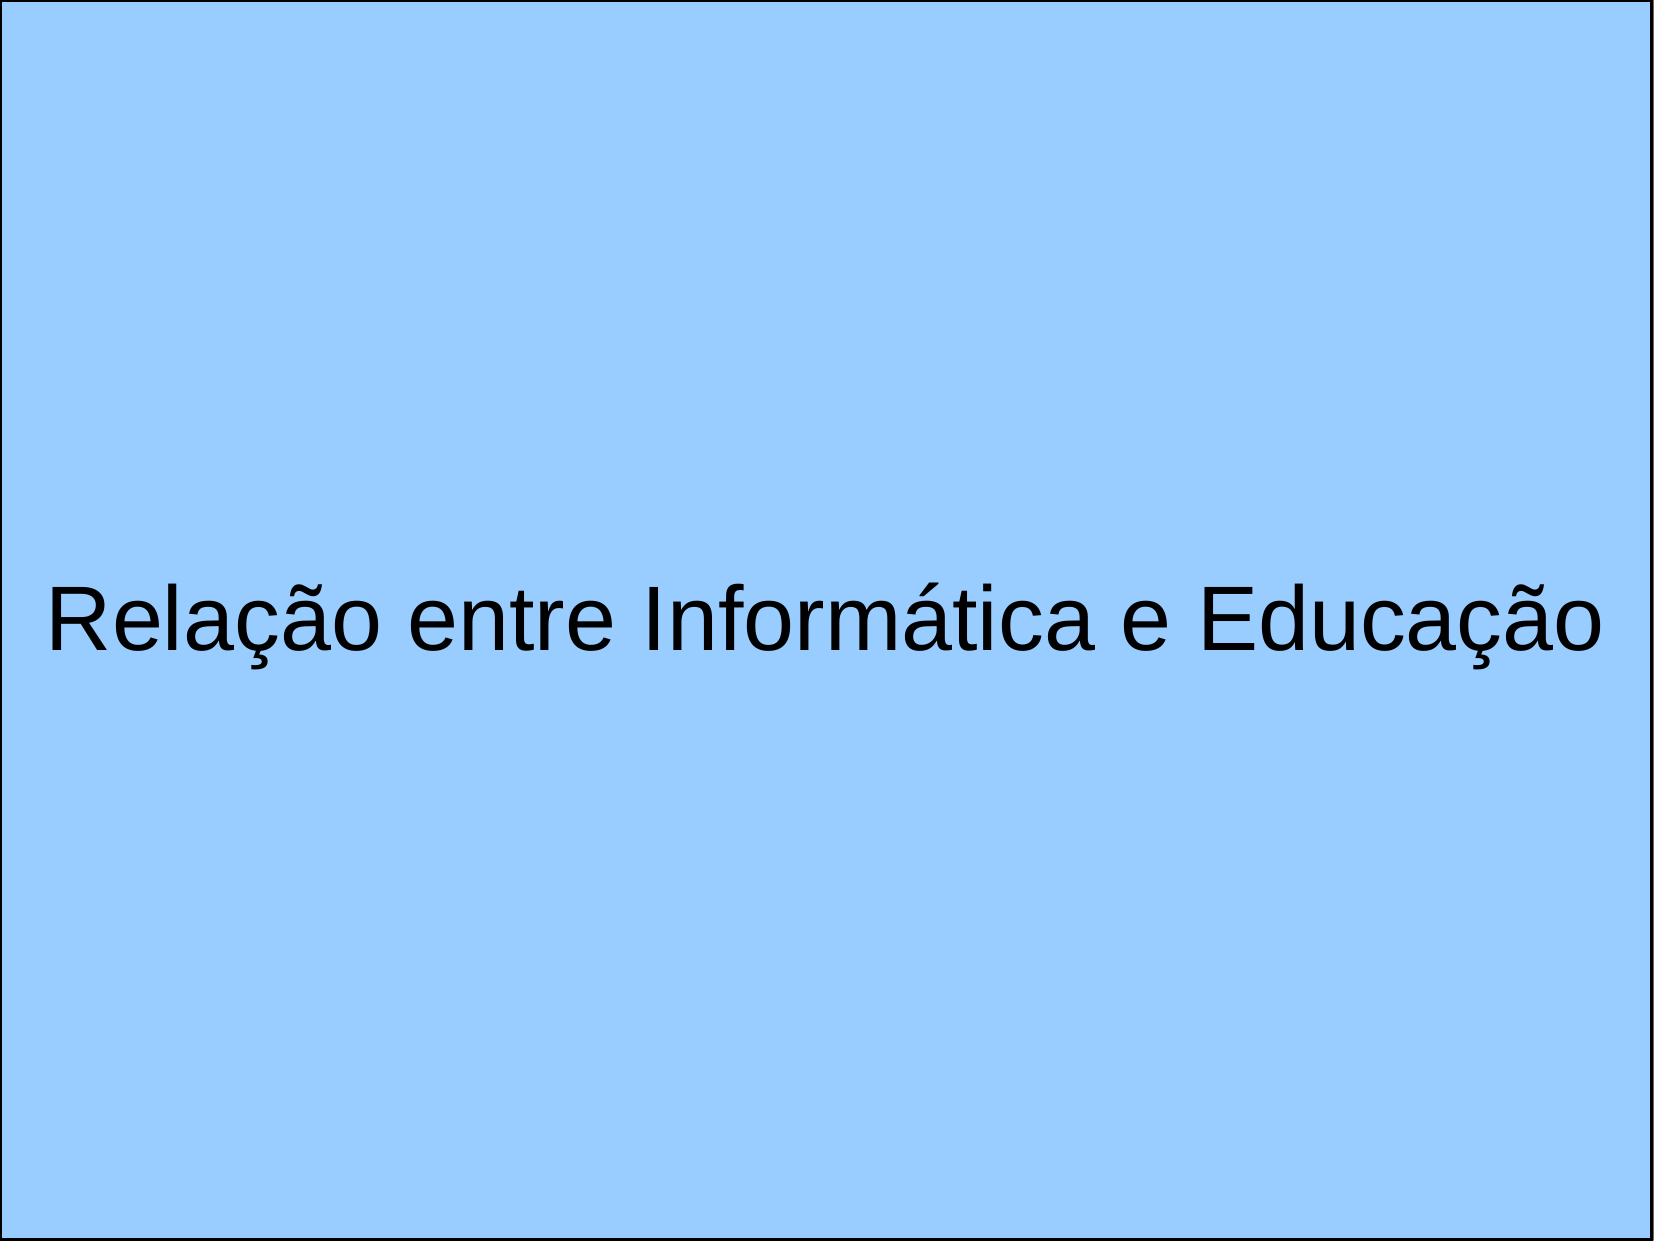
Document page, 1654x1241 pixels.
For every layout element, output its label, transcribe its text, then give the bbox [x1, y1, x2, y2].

title Relação entre Informática e Educação [0, 0, 1653, 1241]
